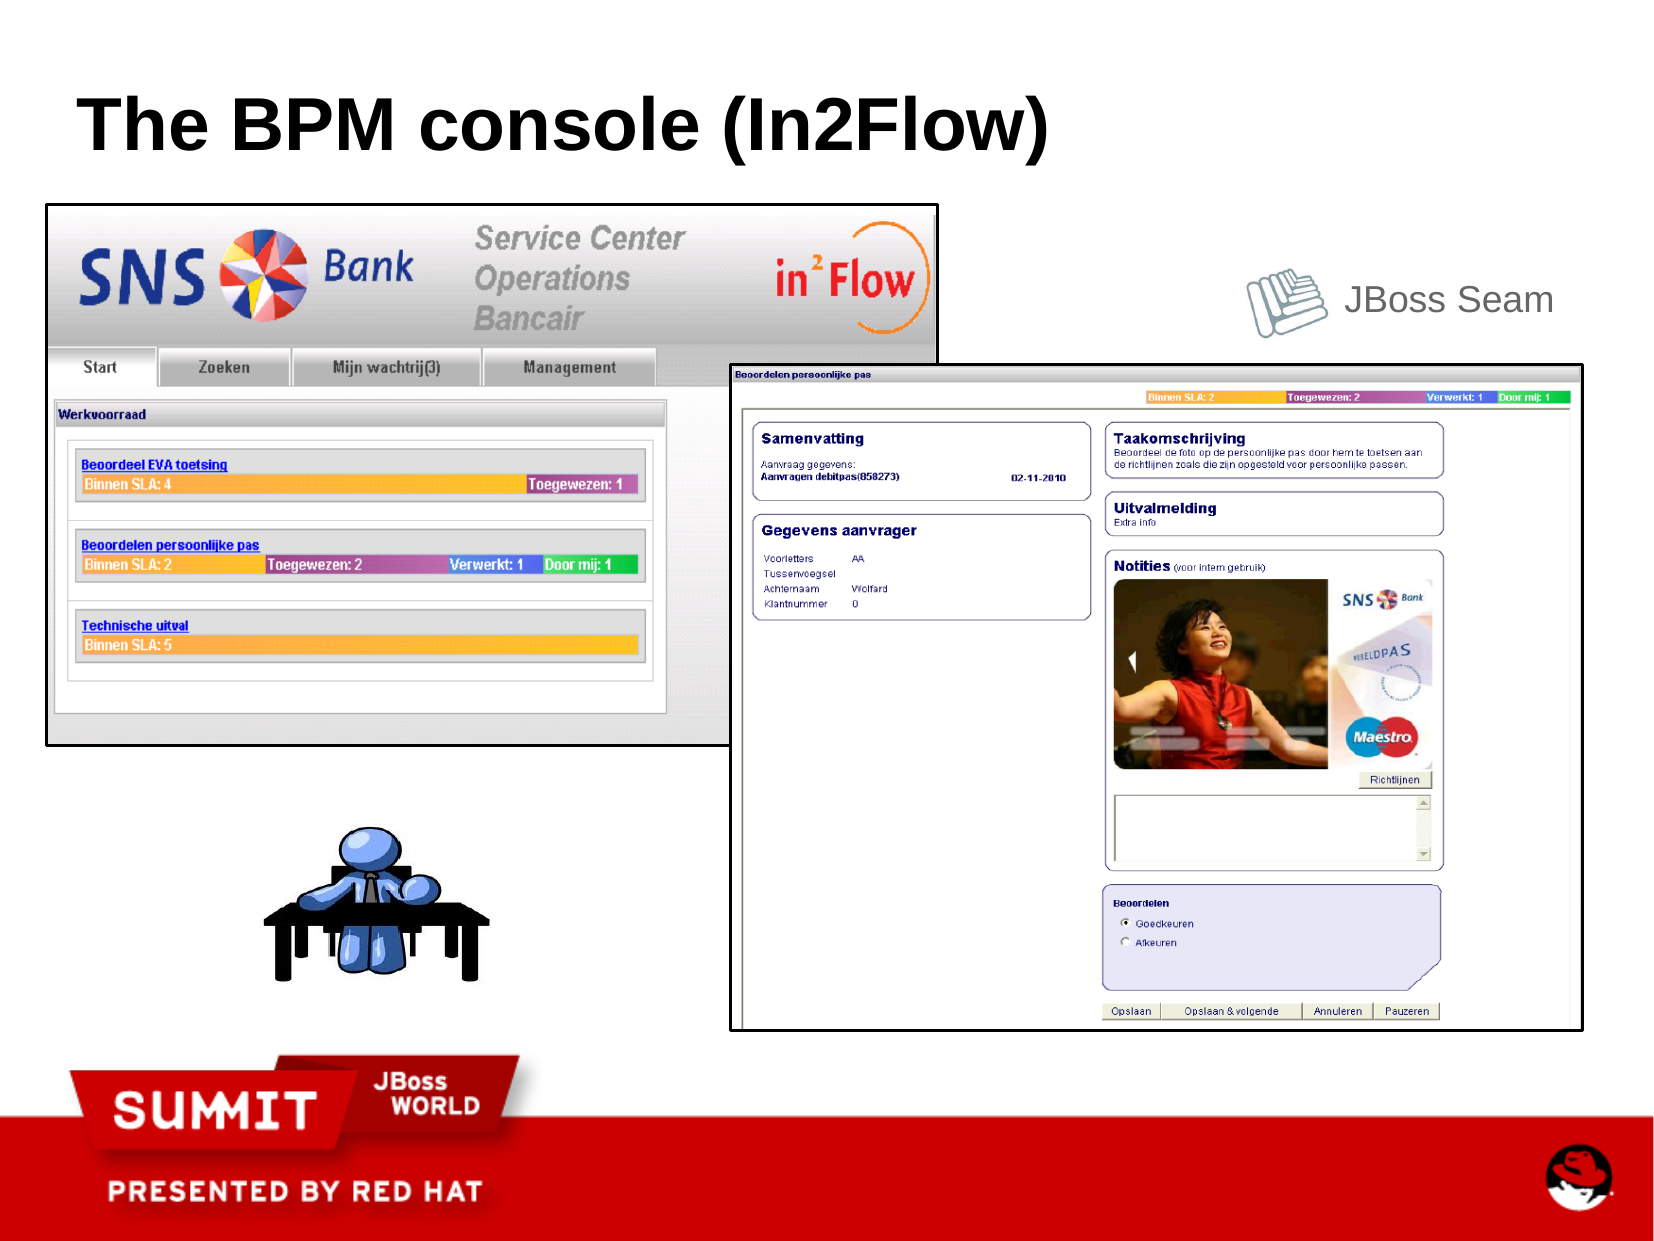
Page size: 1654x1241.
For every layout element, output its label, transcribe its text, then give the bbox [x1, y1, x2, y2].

picture [0, 1043, 1654, 1241]
picture [732, 366, 1581, 1030]
picture [47, 206, 936, 745]
text_box JBoss Seam [1329, 271, 1575, 333]
picture [1242, 266, 1333, 341]
title The BPM console (In2Flow) [76, 45, 1565, 204]
picture [259, 817, 494, 992]
